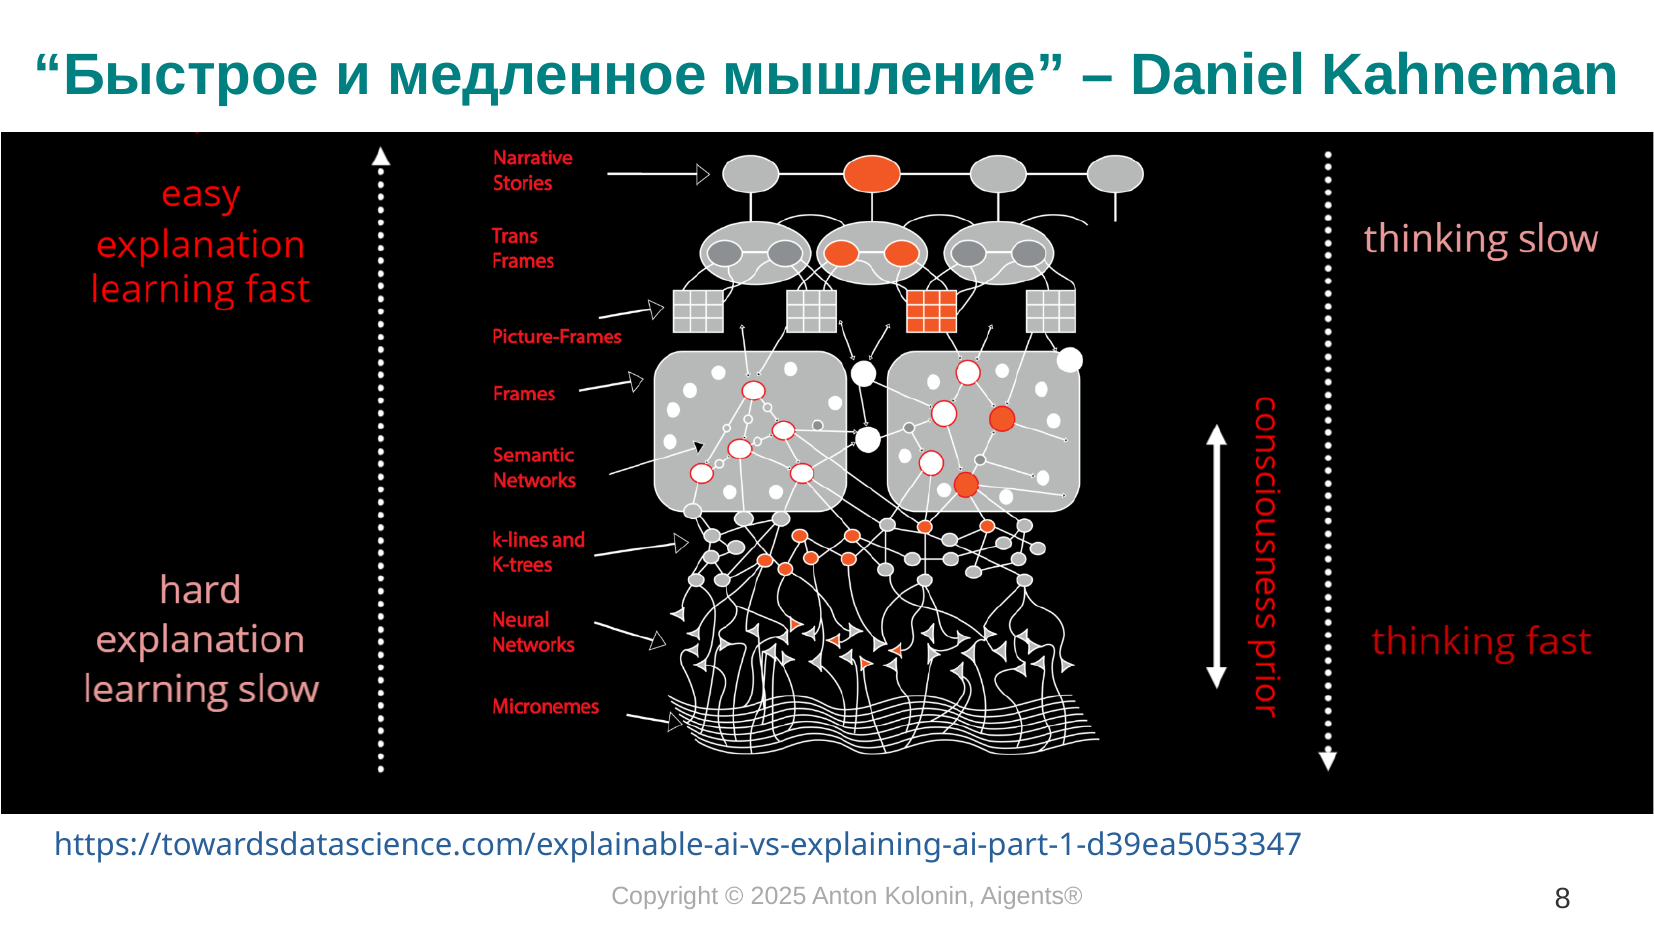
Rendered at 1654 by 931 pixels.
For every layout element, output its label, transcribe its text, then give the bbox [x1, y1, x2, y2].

picture [1, 132, 1654, 814]
text_box “Быстрое и медленное мышление” – Daniel Kahneman [0, 2, 1654, 146]
text_box https://towardsdatascience.com/explainable-ai-vs-explaining-ai-part-1-d39ea5053347 [39, 814, 1612, 866]
